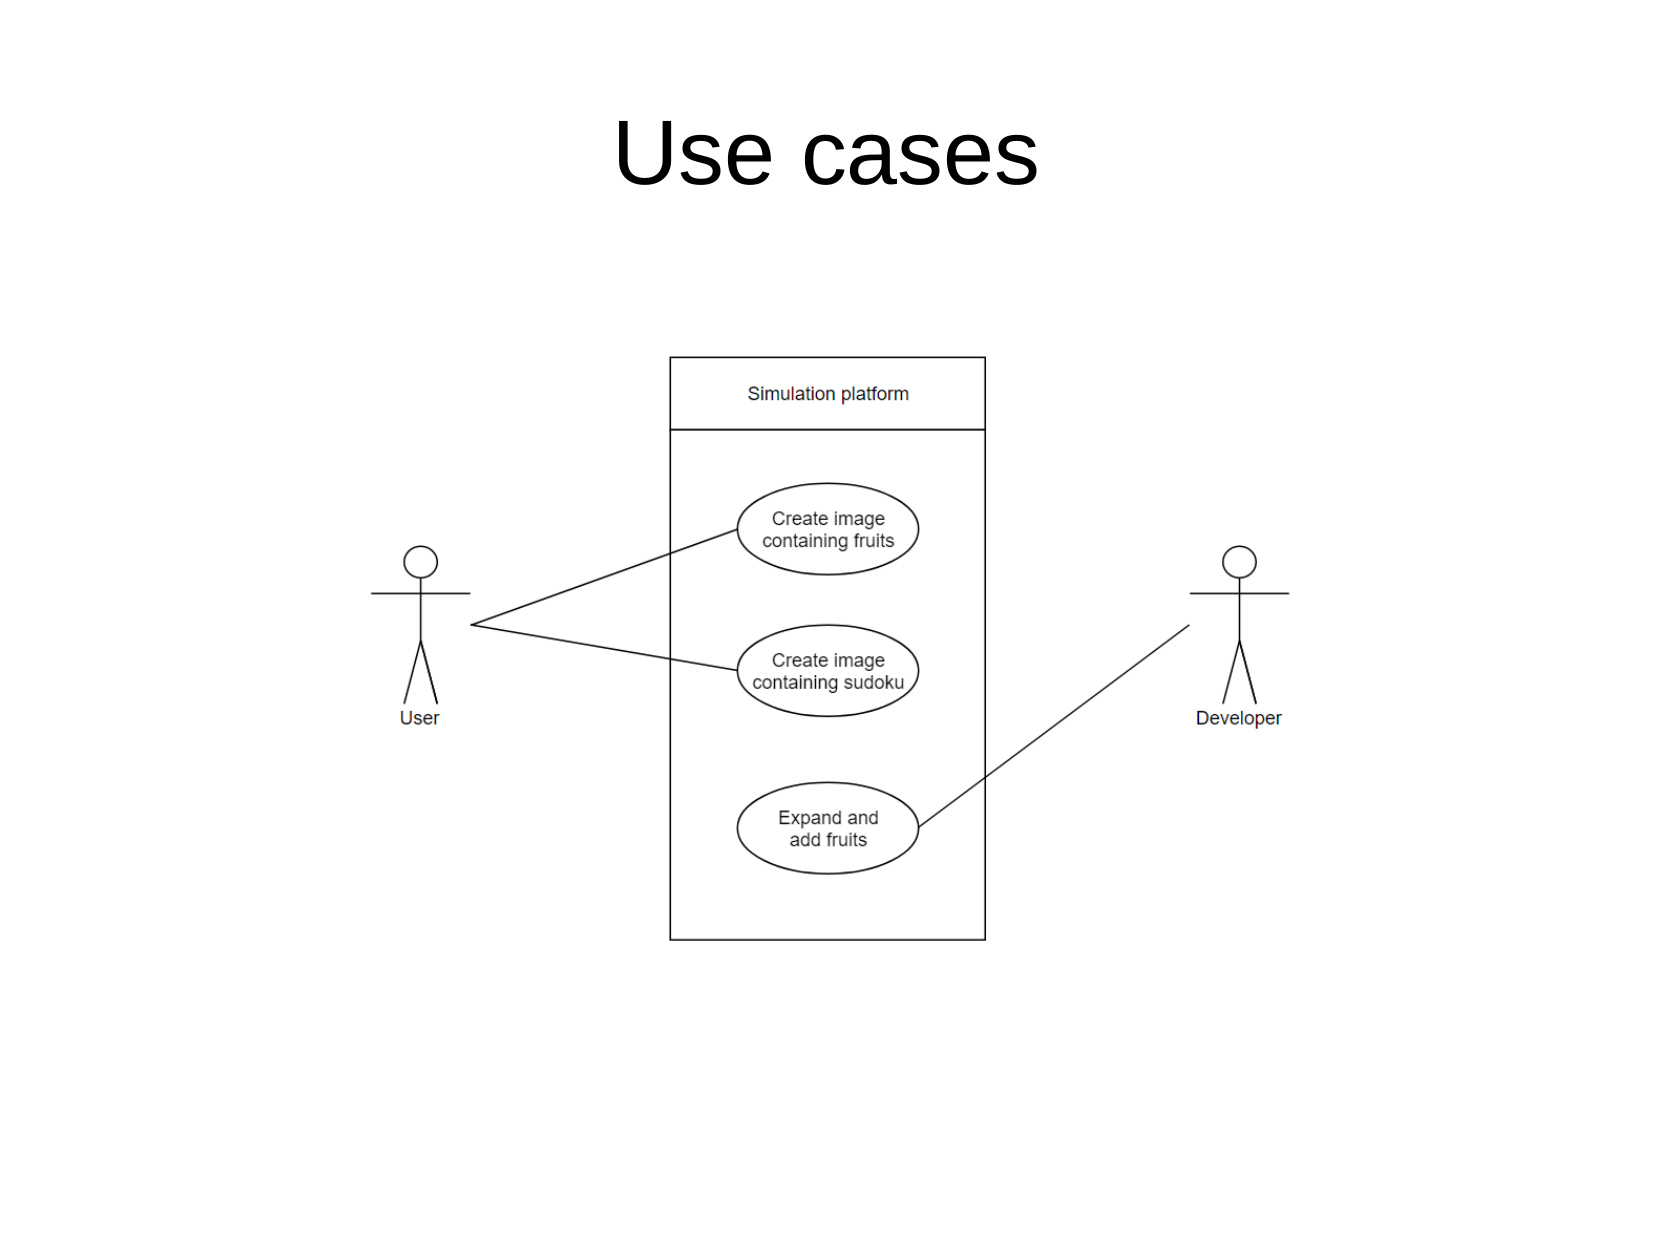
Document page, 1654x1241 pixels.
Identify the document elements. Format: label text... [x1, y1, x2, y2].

title Use cases [82, 49, 1571, 257]
picture [331, 290, 1323, 1010]
